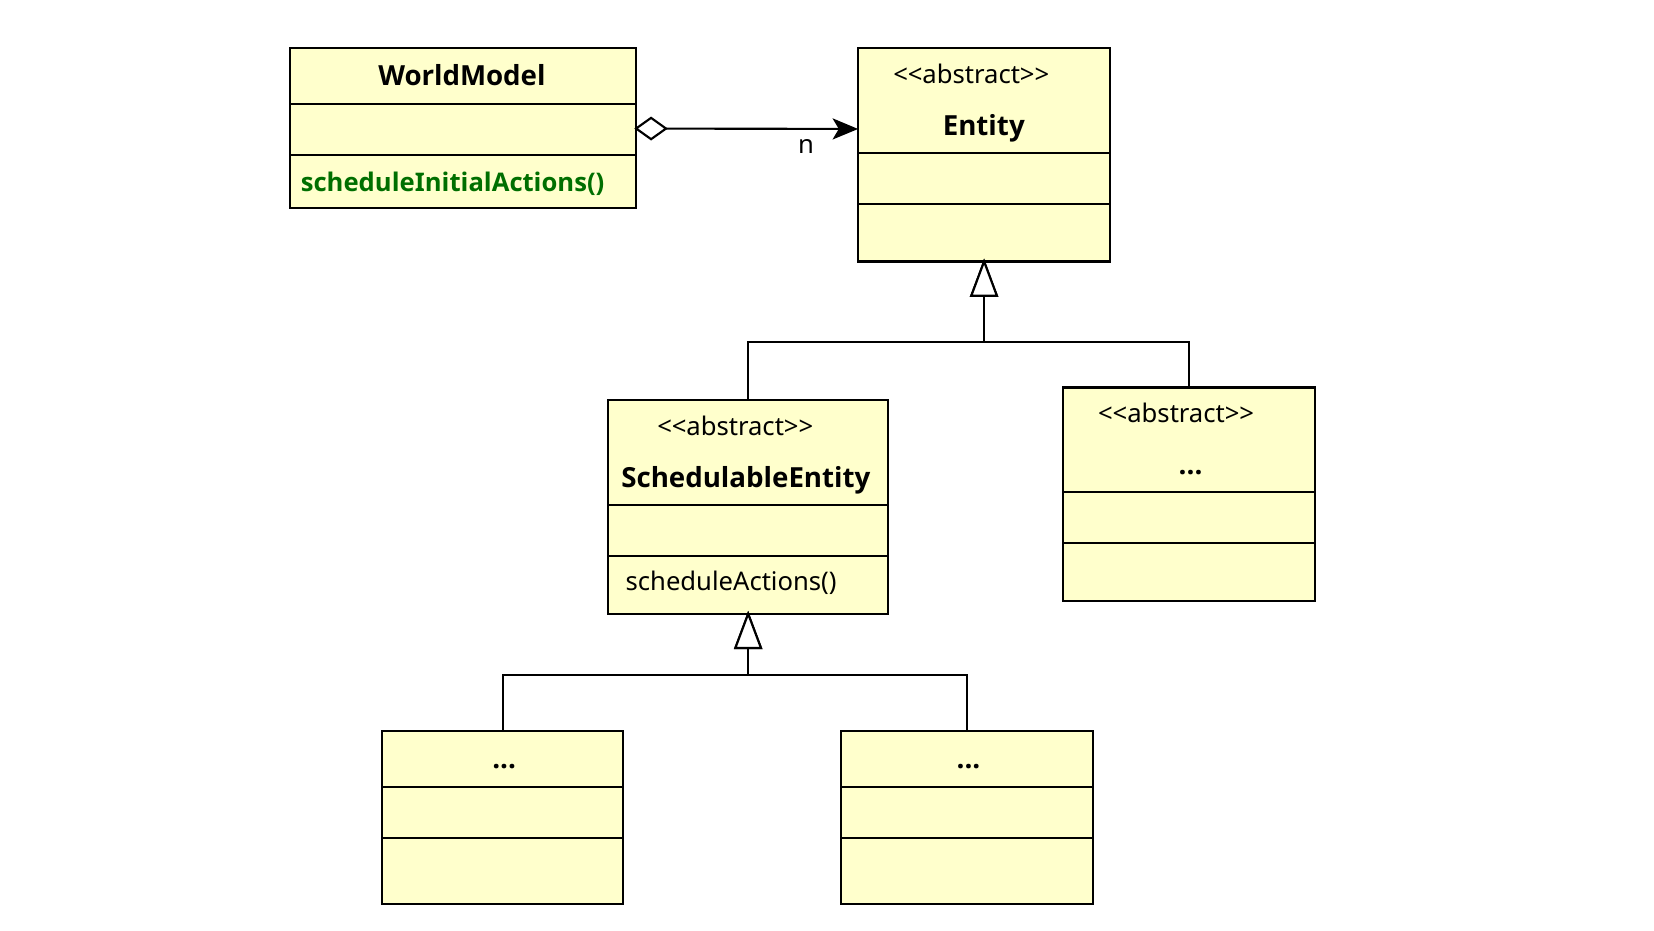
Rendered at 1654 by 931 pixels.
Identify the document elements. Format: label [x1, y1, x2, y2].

picture [255, 15, 1349, 931]
